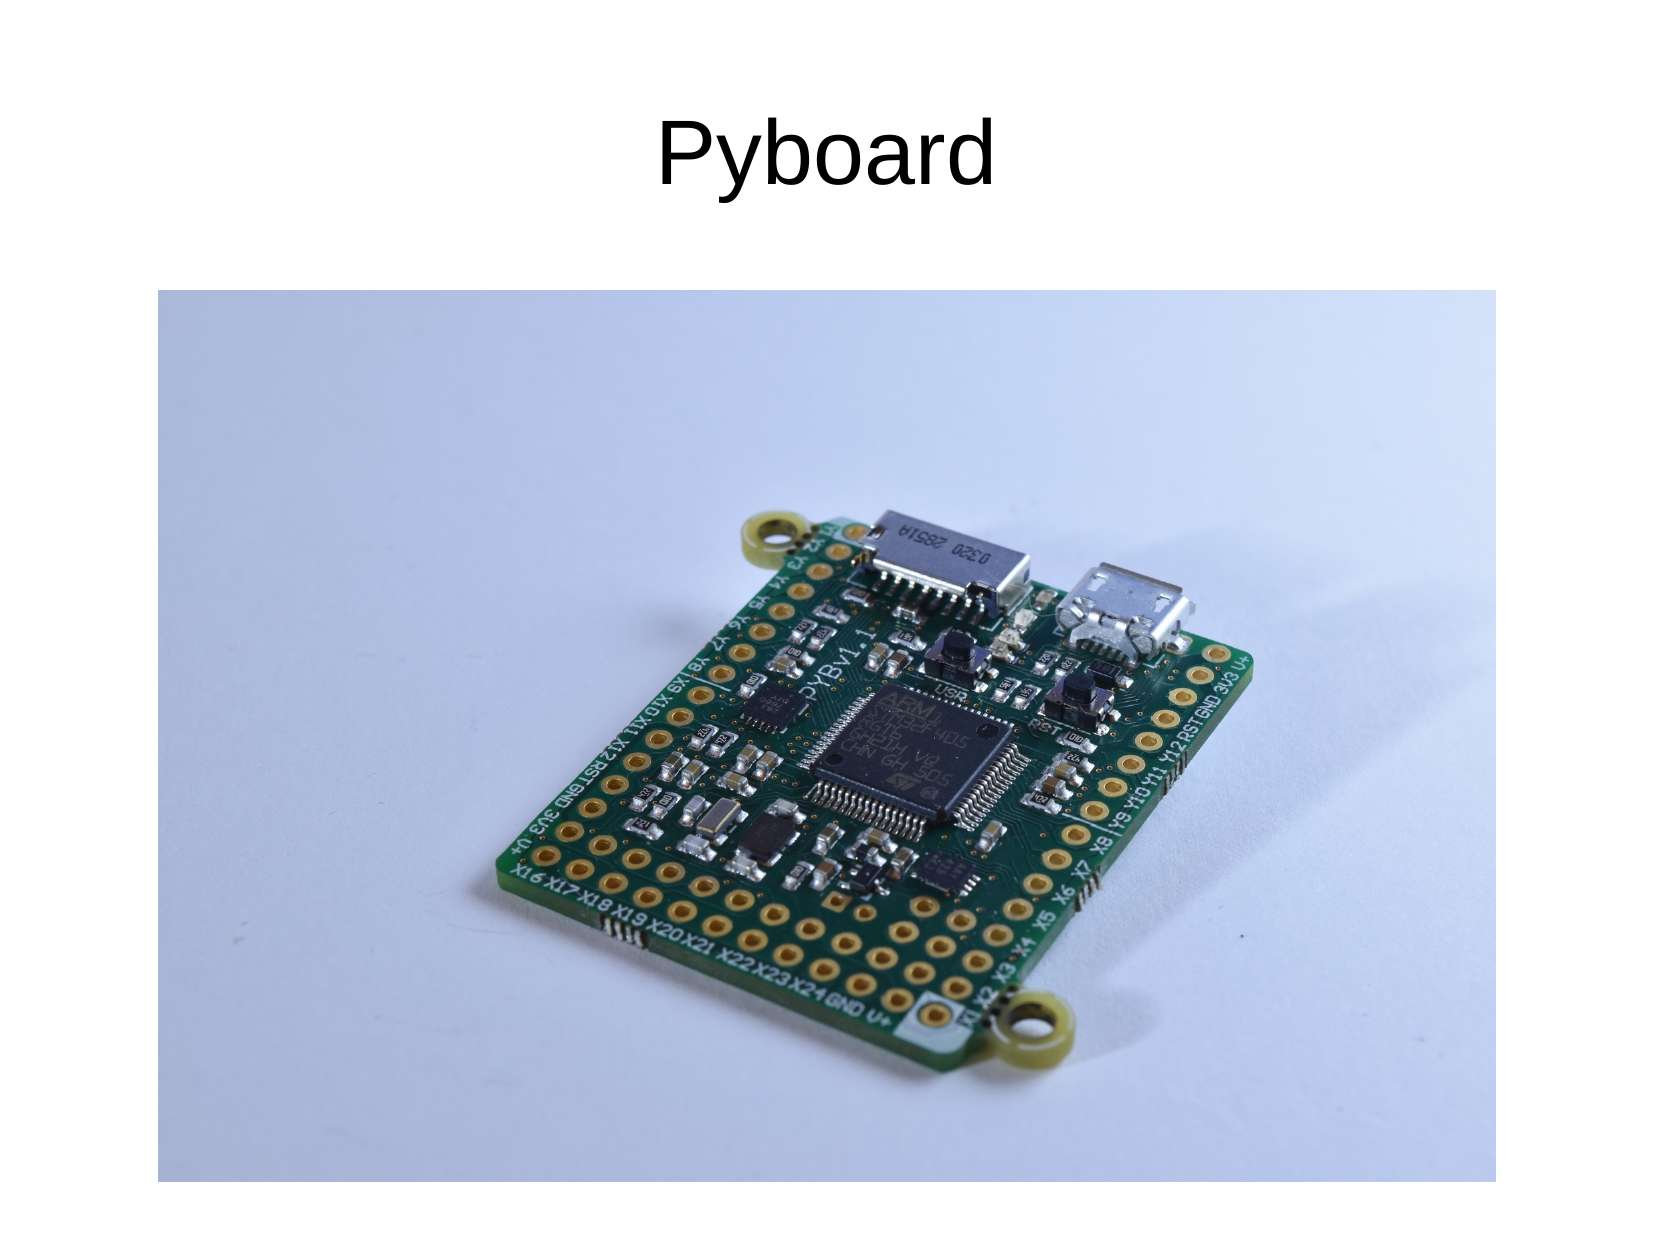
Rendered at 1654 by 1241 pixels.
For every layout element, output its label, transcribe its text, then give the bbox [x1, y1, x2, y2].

picture [158, 290, 1496, 1182]
title Pyboard [82, 49, 1571, 257]
